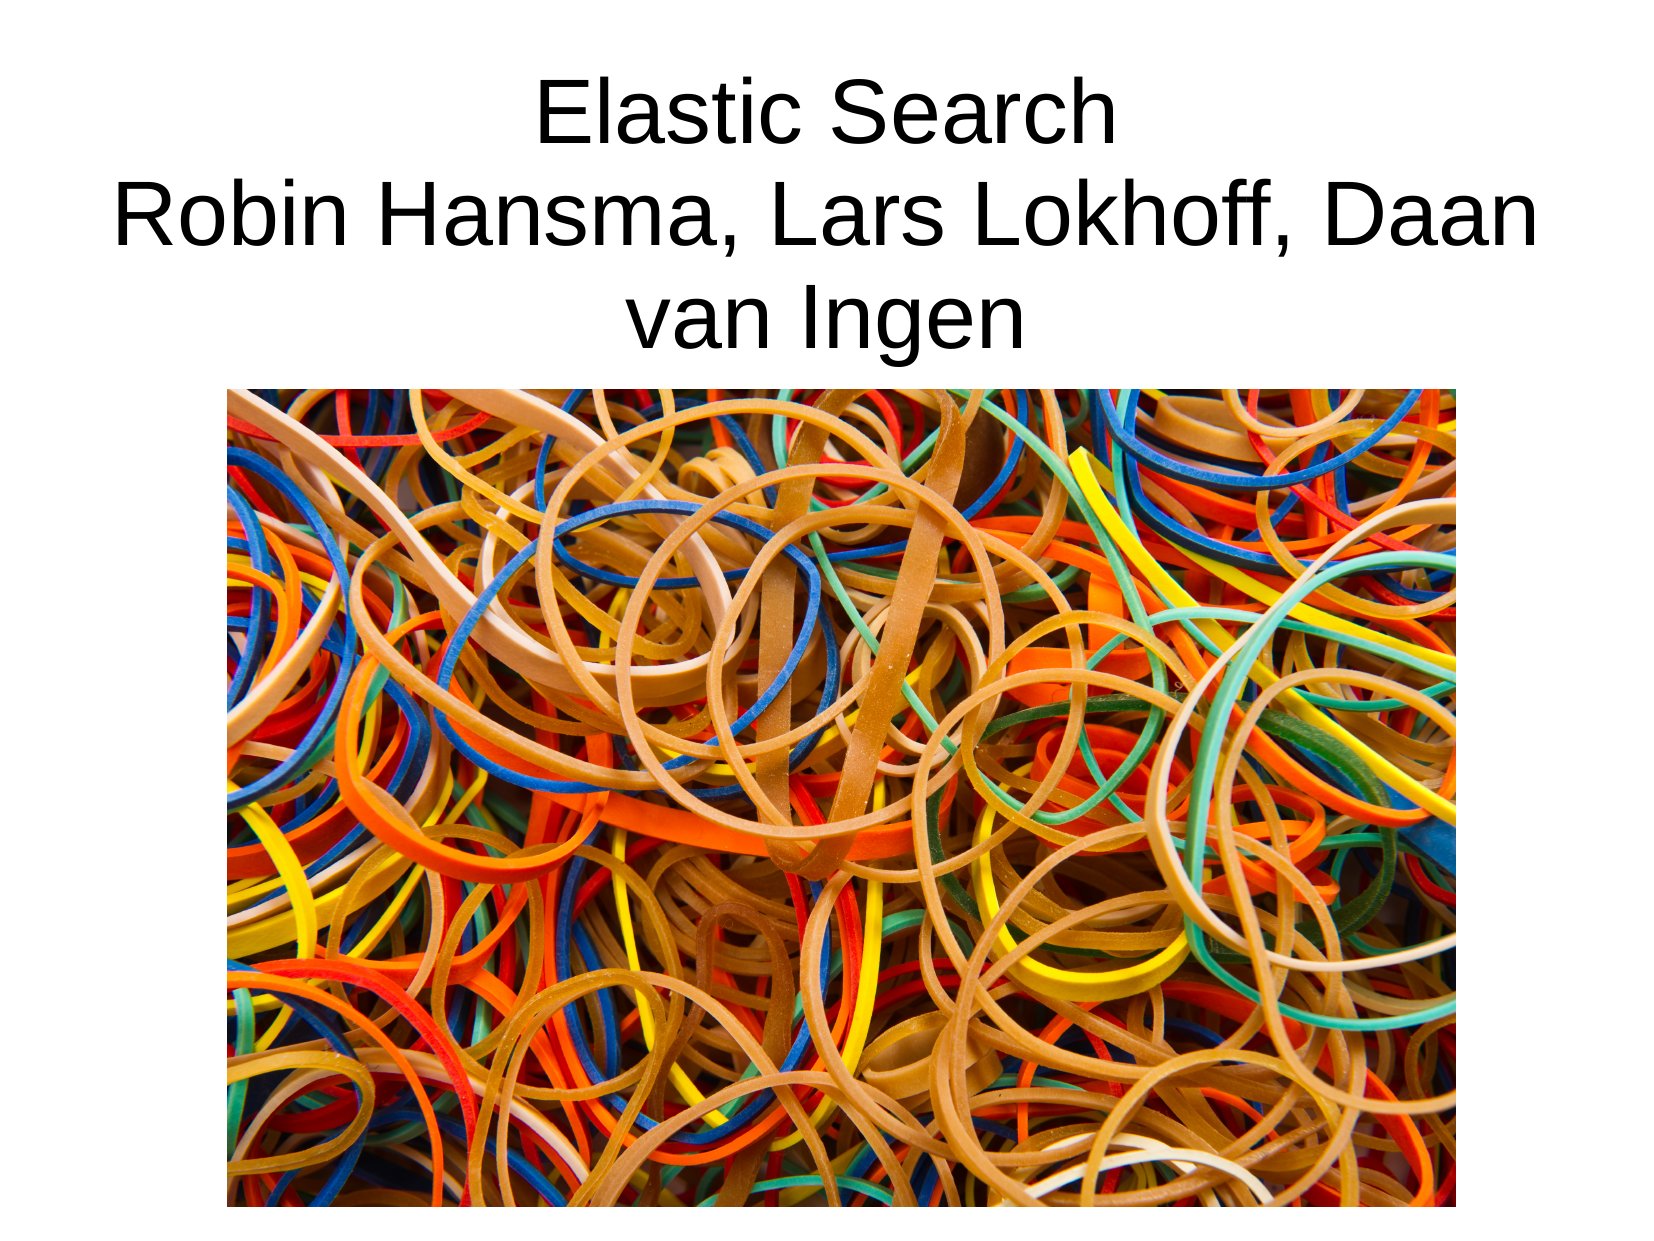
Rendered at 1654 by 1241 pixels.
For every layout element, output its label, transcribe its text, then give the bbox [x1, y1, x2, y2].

picture [227, 389, 1456, 1207]
title Elastic Search Robin Hansma, Lars Lokhoff, Daan van Ingen [82, 60, 1571, 471]
